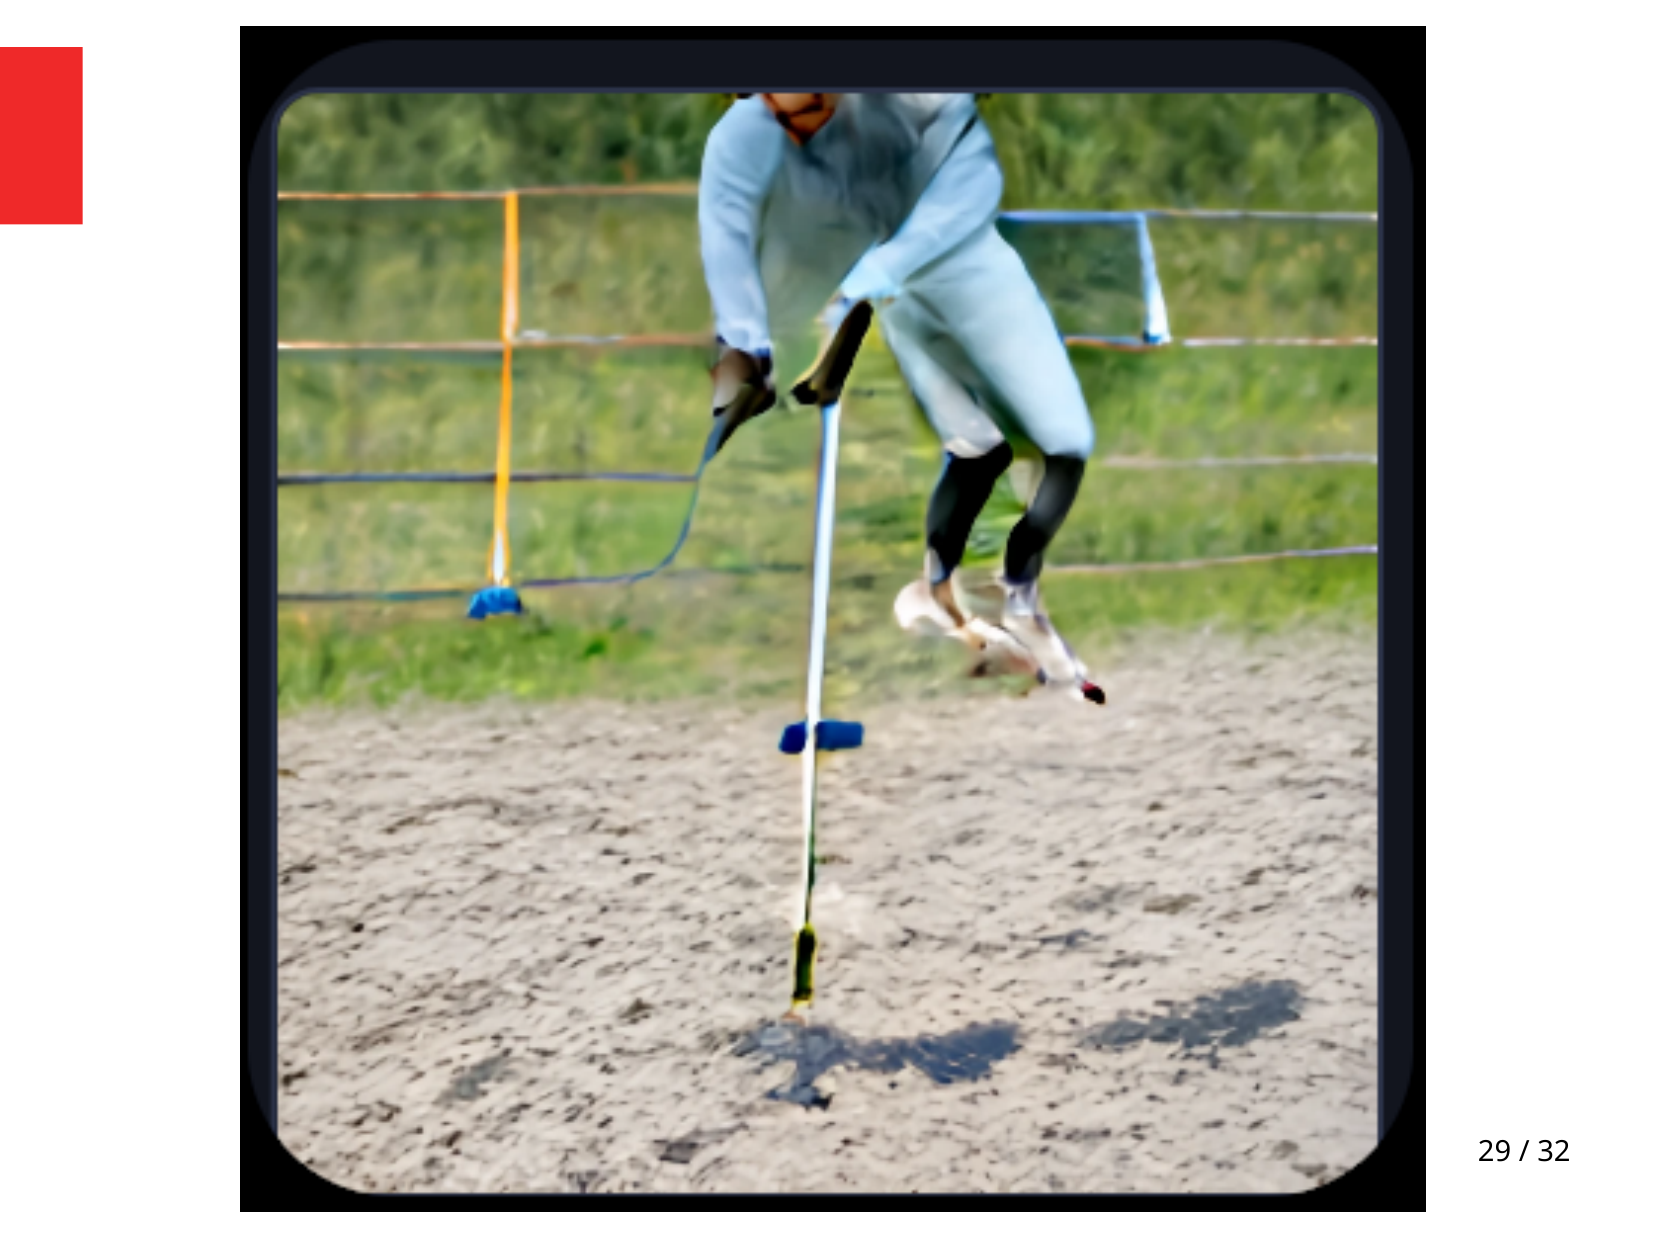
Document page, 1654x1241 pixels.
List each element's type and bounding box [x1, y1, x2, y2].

picture [240, 26, 1426, 1212]
